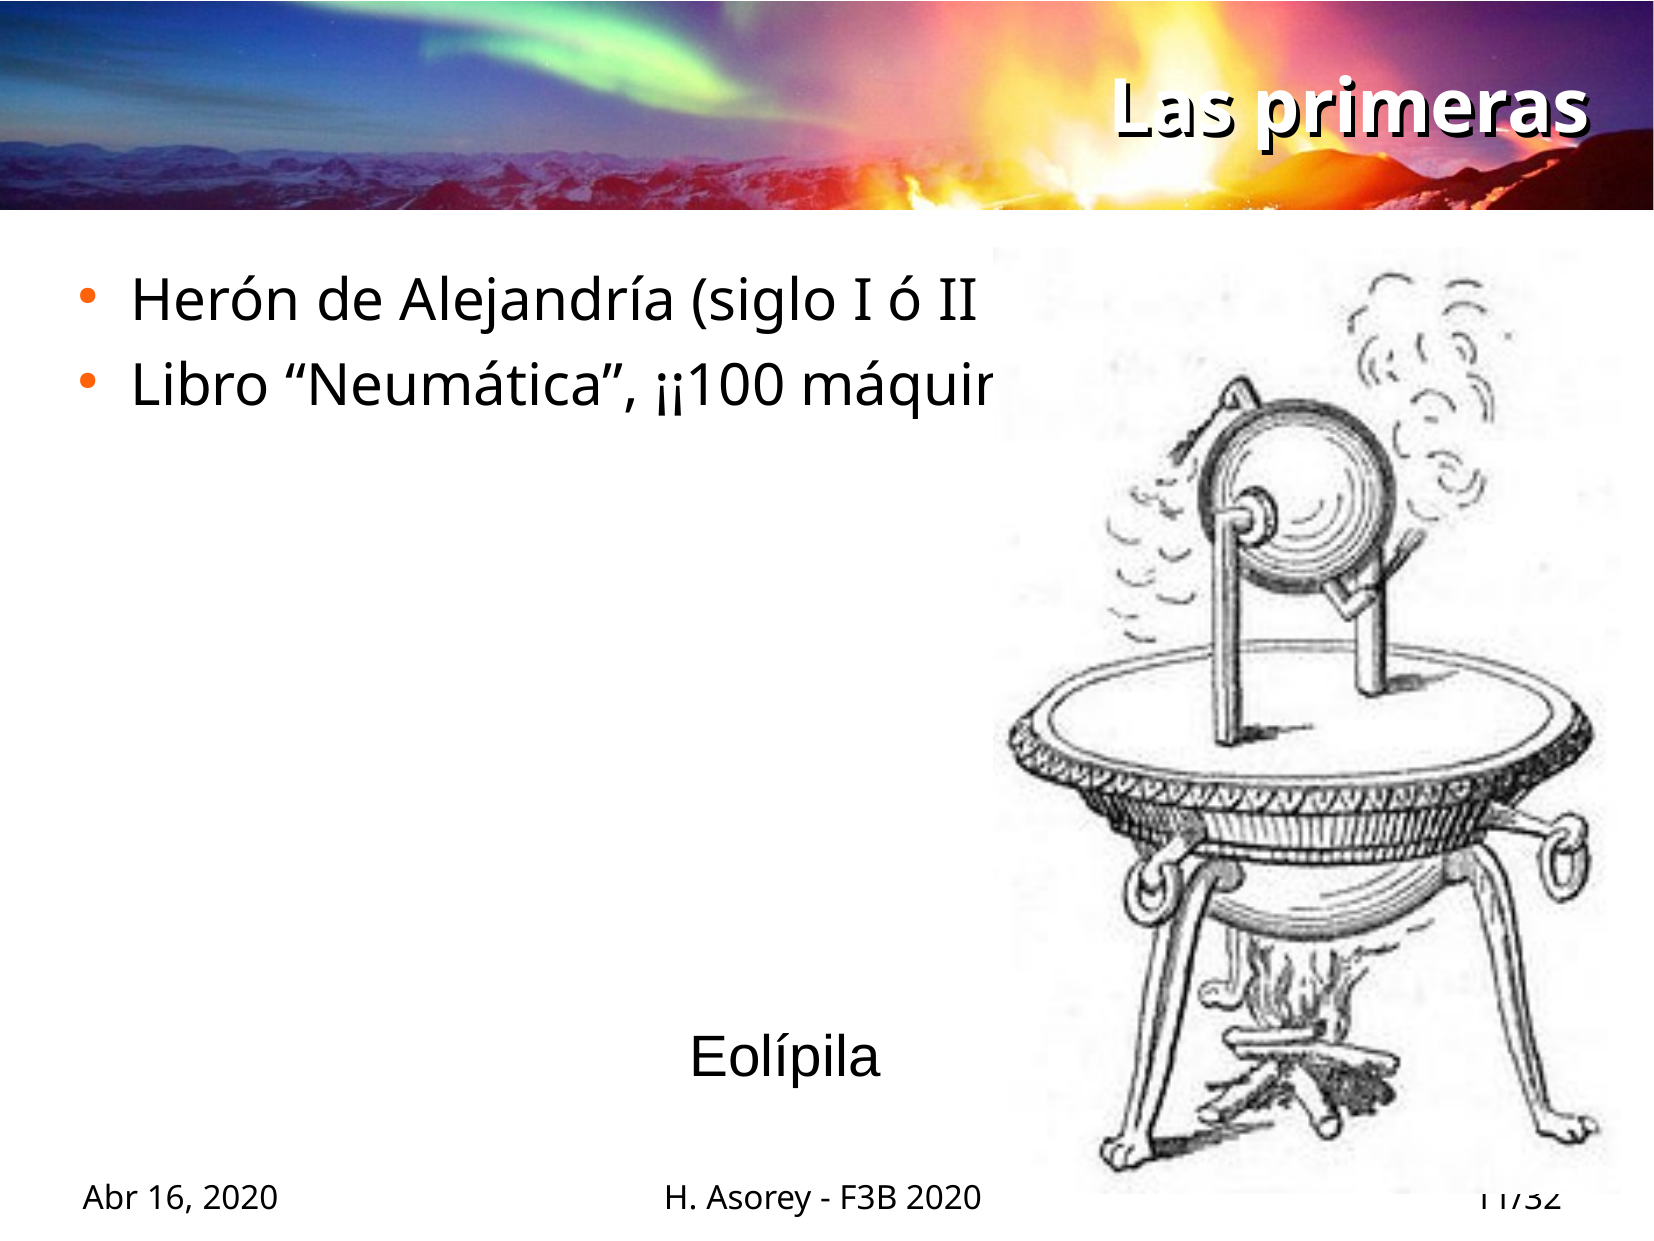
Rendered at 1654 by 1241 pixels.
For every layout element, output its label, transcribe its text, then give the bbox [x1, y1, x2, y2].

picture [0, 1, 1654, 210]
text_box Eolípila [674, 1010, 962, 1097]
picture [993, 247, 1621, 1195]
list Herón de Alejandría (siglo I ó II a.C.) Libro “Neumática”, ¡¡100 máquinas!! [45, 255, 993, 1156]
title Las primeras [45, 15, 1606, 191]
